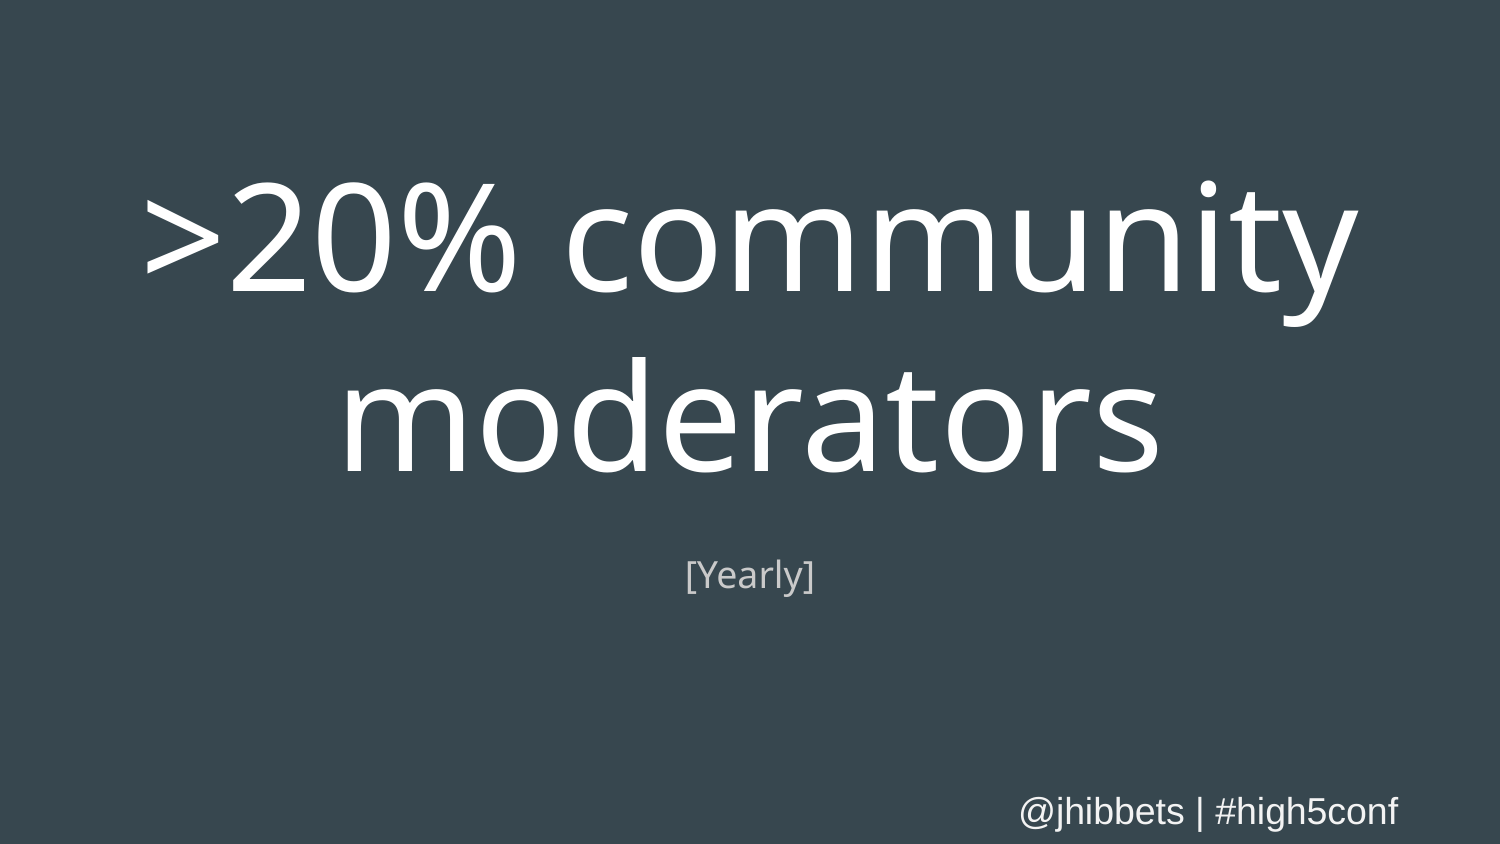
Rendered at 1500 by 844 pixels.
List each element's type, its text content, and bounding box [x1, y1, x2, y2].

title >20% community moderators [51, 205, 1449, 517]
list [Yearly] [51, 529, 1449, 743]
